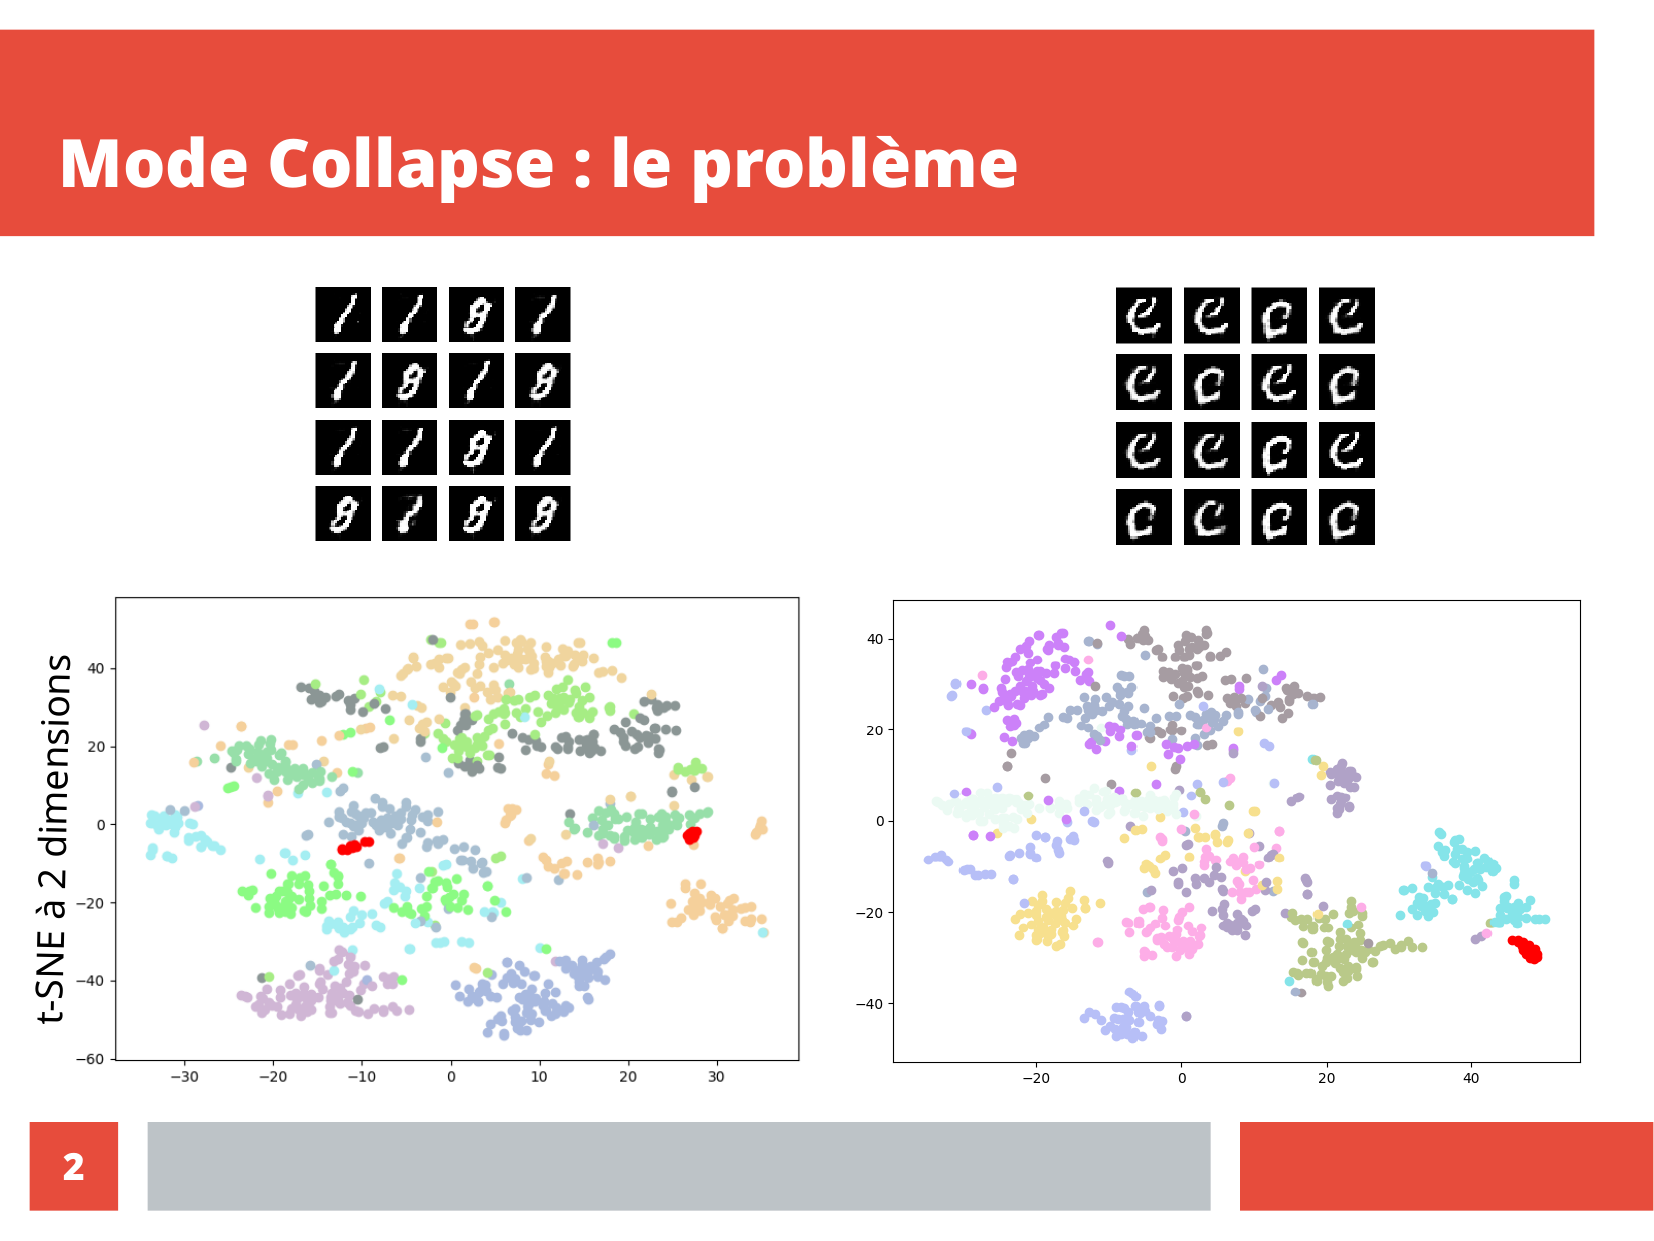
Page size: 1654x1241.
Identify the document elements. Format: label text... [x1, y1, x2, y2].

picture [274, 247, 603, 577]
picture [838, 247, 1595, 1099]
picture [59, 578, 819, 1099]
text_box t-SNE à 2 dimensions [14, 590, 83, 1041]
title Mode Collapse : le problème [59, 59, 1595, 207]
